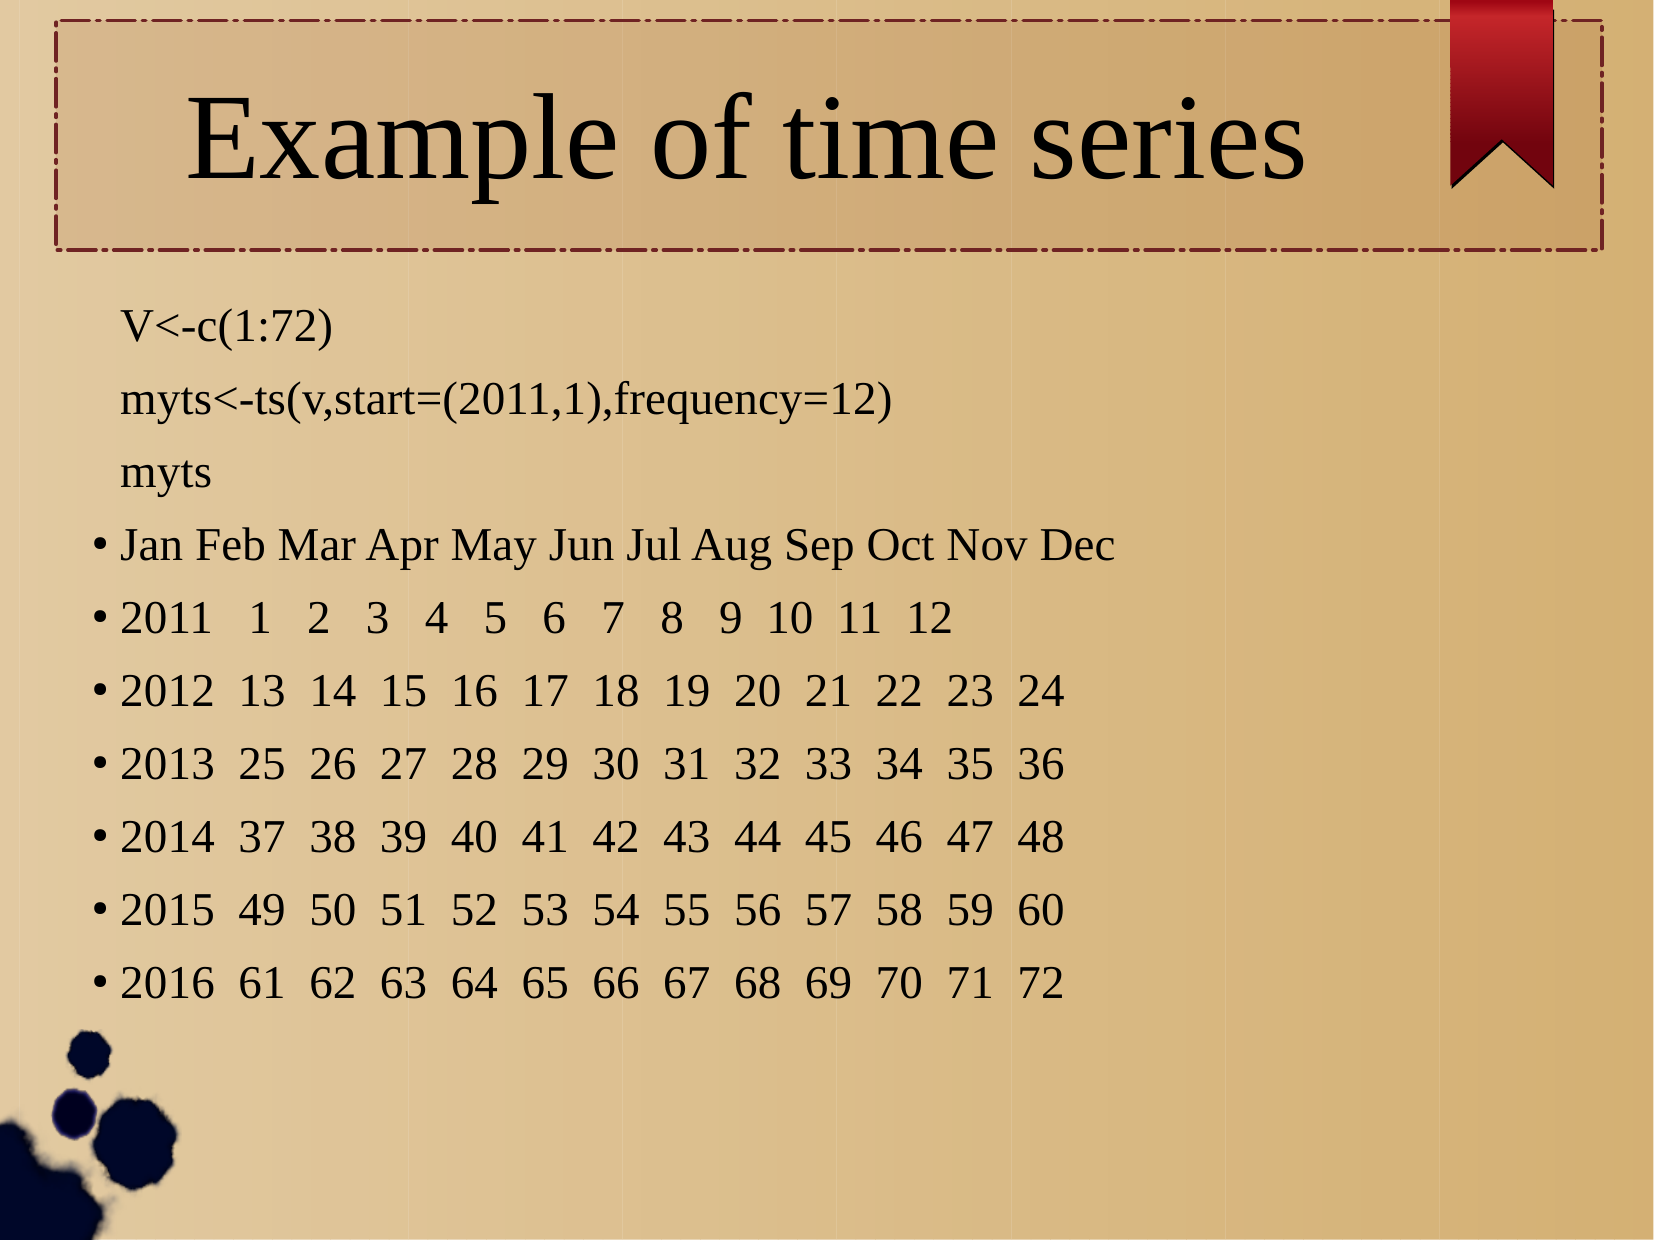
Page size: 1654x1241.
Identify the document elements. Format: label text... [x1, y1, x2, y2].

list V<-c(1:72) myts<-ts(v,start=(2011,1),frequency=12) myts Jan Feb Mar Apr May Jun Jul Aug Sep Oct Nov Dec 2011 1 2 3 4 5 6 7 8 9 10 11 12 2012 13 14 15 16 17 18 19 20 21 22 23 24 2013 25 26 27 28 29 30 31 32 33 34 35 36 2014 37 38 39 40 41 42 43 44 45 46 47 48 2015 49 50 51 52 53 54 55 56 57 58 59 60 2016 61 62 63 64 65 66 67 68 69 70 71 72 [82, 299, 1571, 1019]
title Example of time series [82, 47, 1412, 229]
